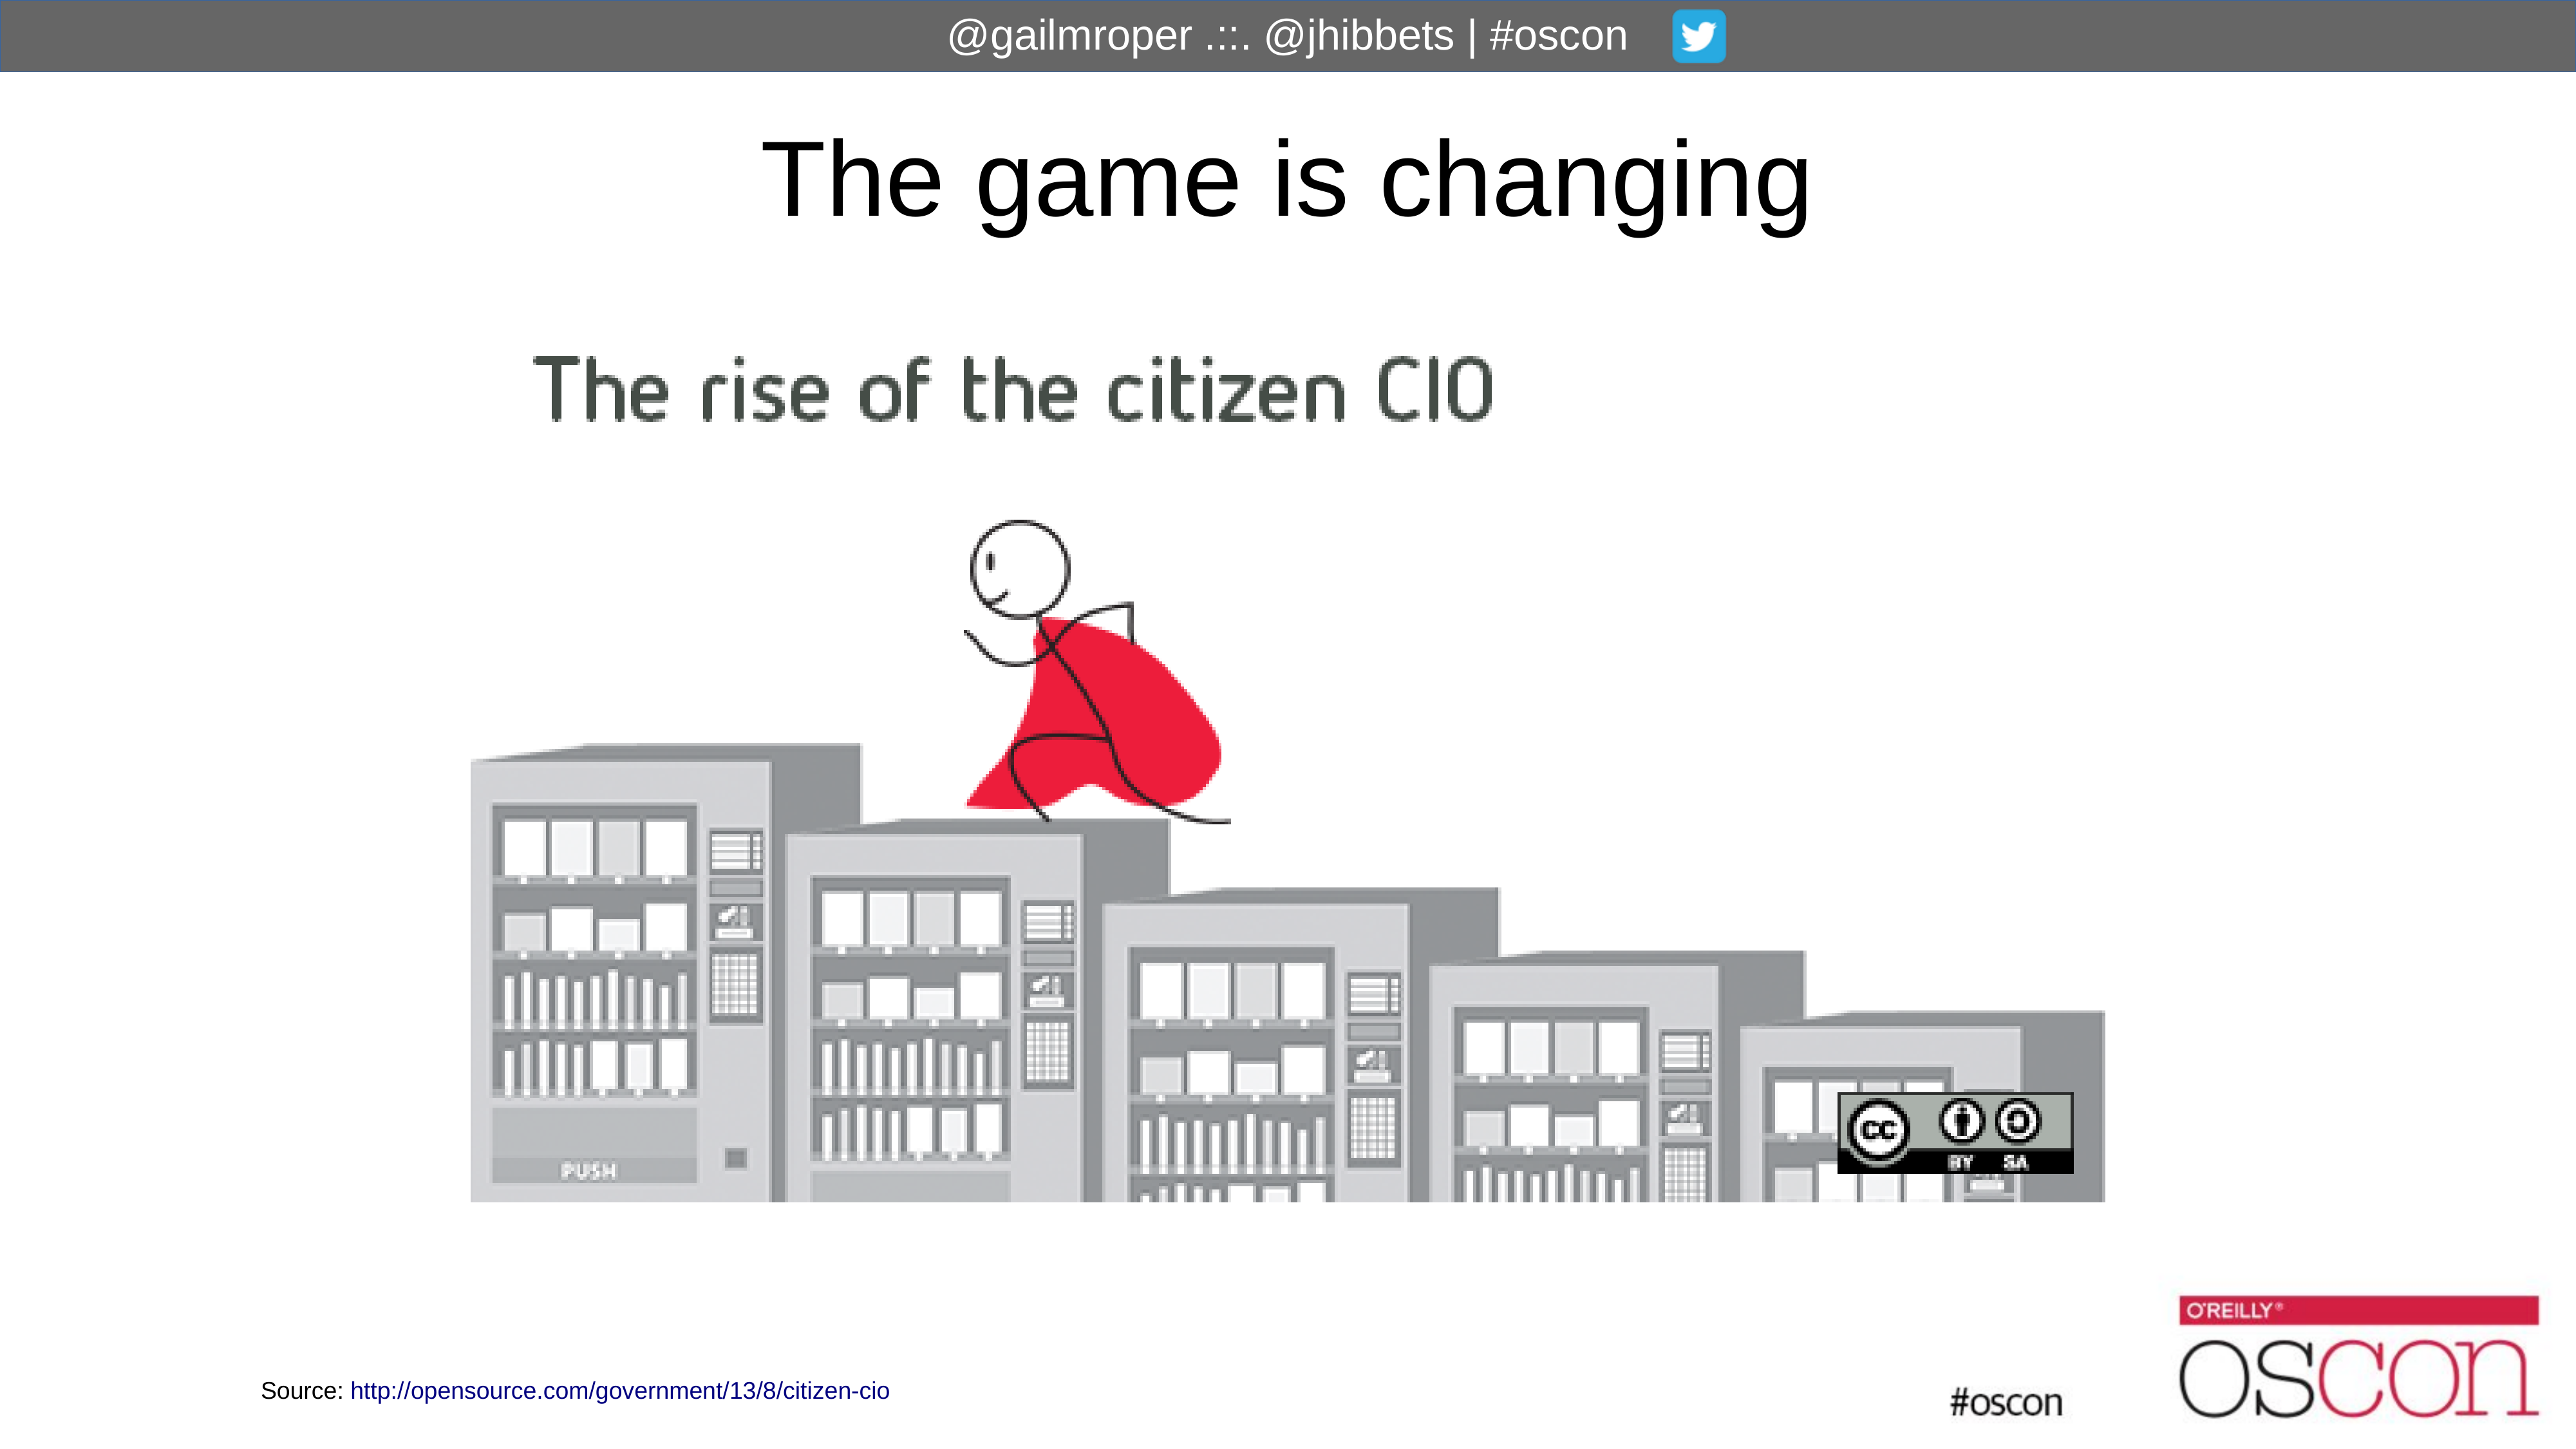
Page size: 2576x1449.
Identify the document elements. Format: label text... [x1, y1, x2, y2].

title The game is changing [129, 57, 2447, 300]
picture [1137, 30, 1149, 47]
picture [996, 30, 1008, 47]
text_box Source: http://opensource.com/government/13/8/citizen-cio [251, 1372, 907, 1410]
picture [0, 72, 2576, 1449]
picture [1, 1, 2575, 71]
